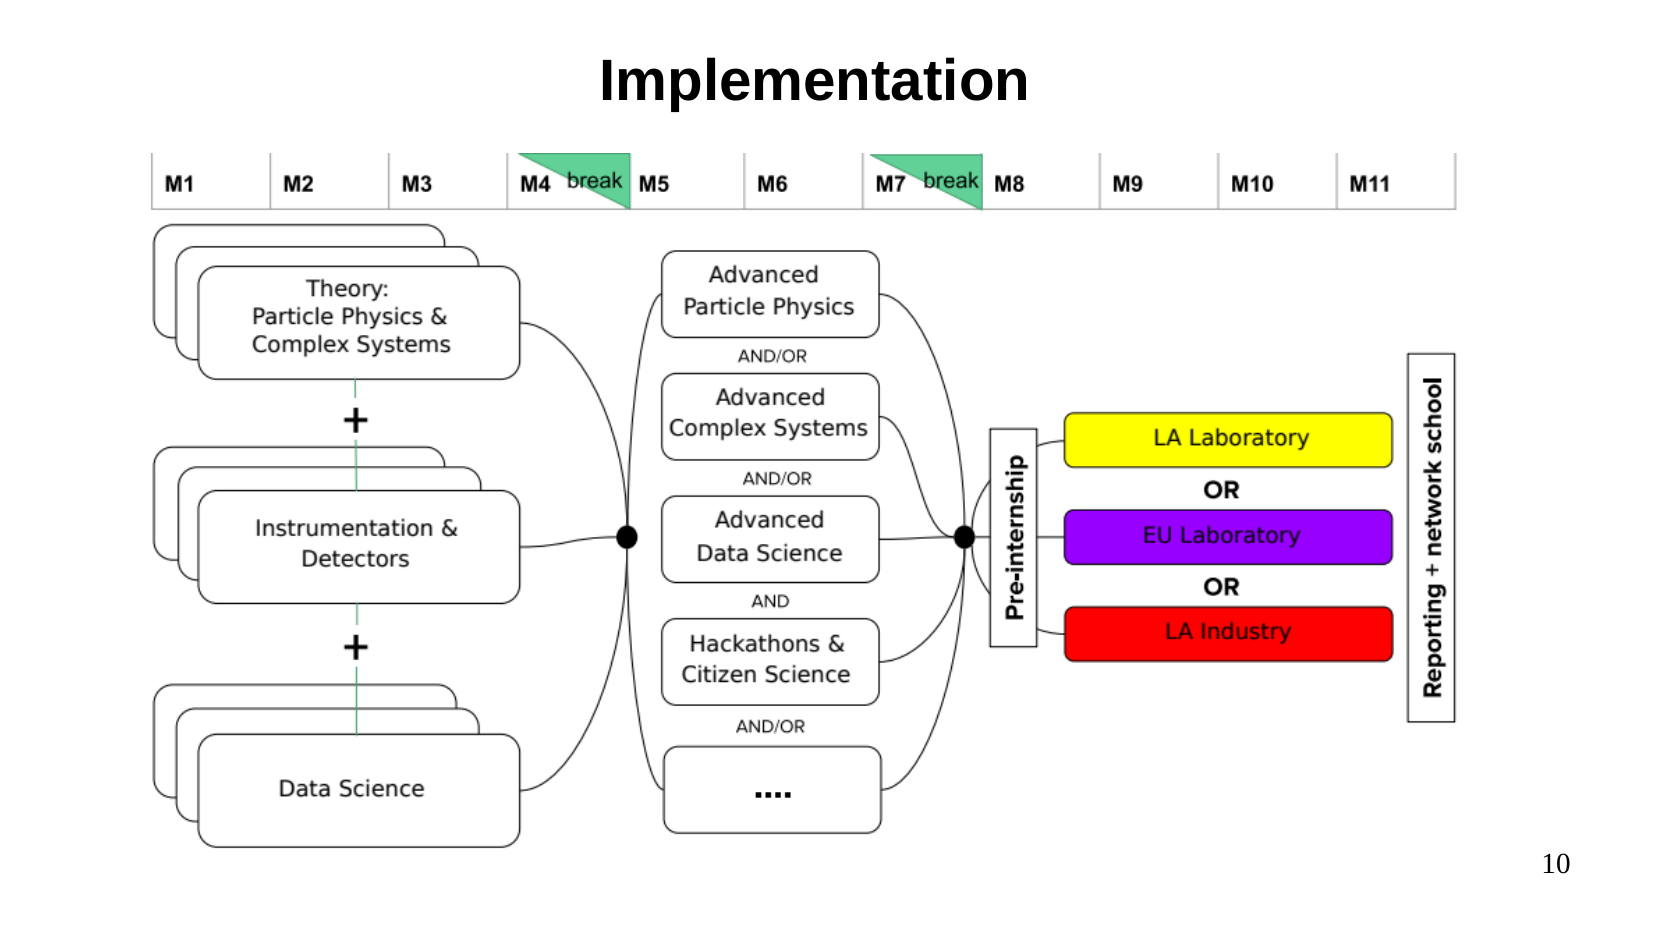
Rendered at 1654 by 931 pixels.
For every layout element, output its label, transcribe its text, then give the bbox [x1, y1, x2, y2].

text_box Implementation [0, 40, 1630, 142]
picture [129, 153, 1479, 855]
